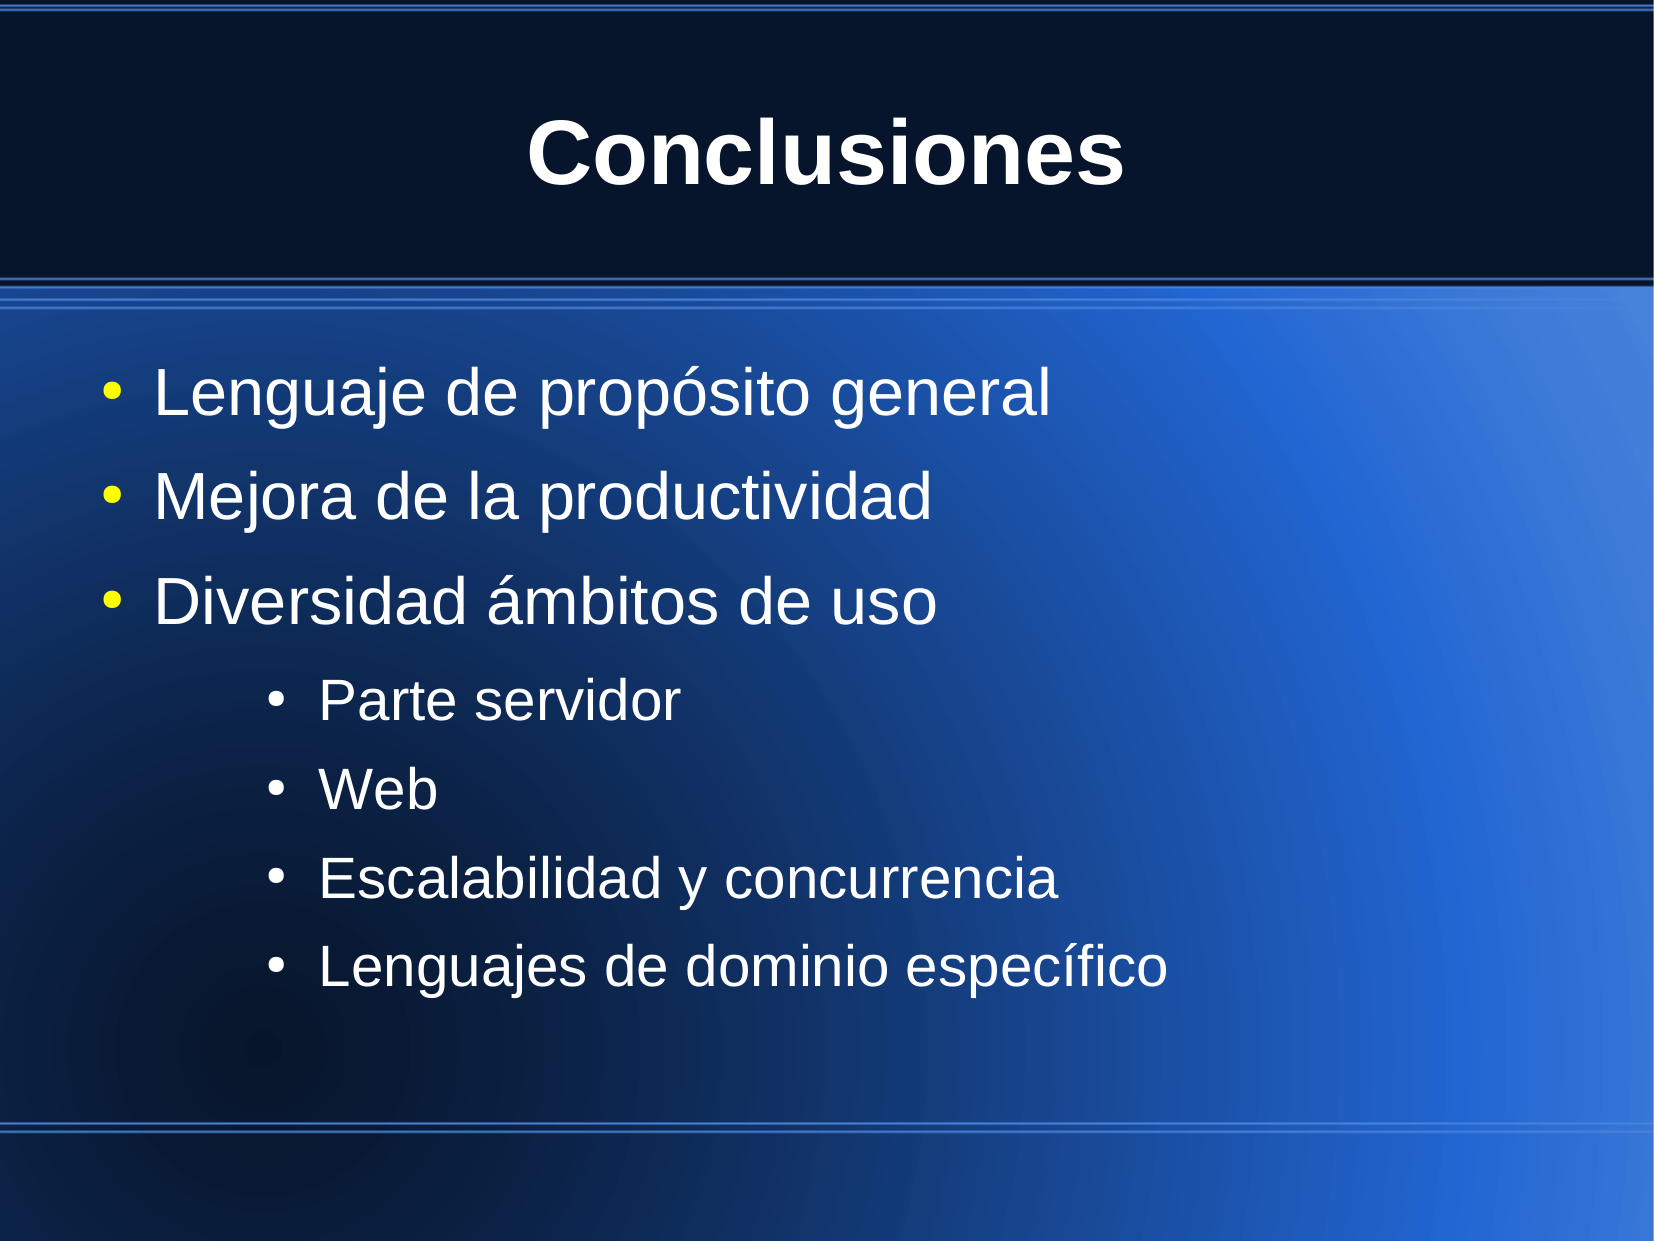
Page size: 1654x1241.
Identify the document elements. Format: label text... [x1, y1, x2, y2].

picture [0, 0, 1654, 1241]
list Lenguaje de propósito general Mejora de la productividad Diversidad ámbitos de uso Parte servidor Web Escalabilidad y concurrencia Lenguajes de dominio específico [82, 355, 1571, 1174]
title Conclusiones [82, 49, 1571, 257]
